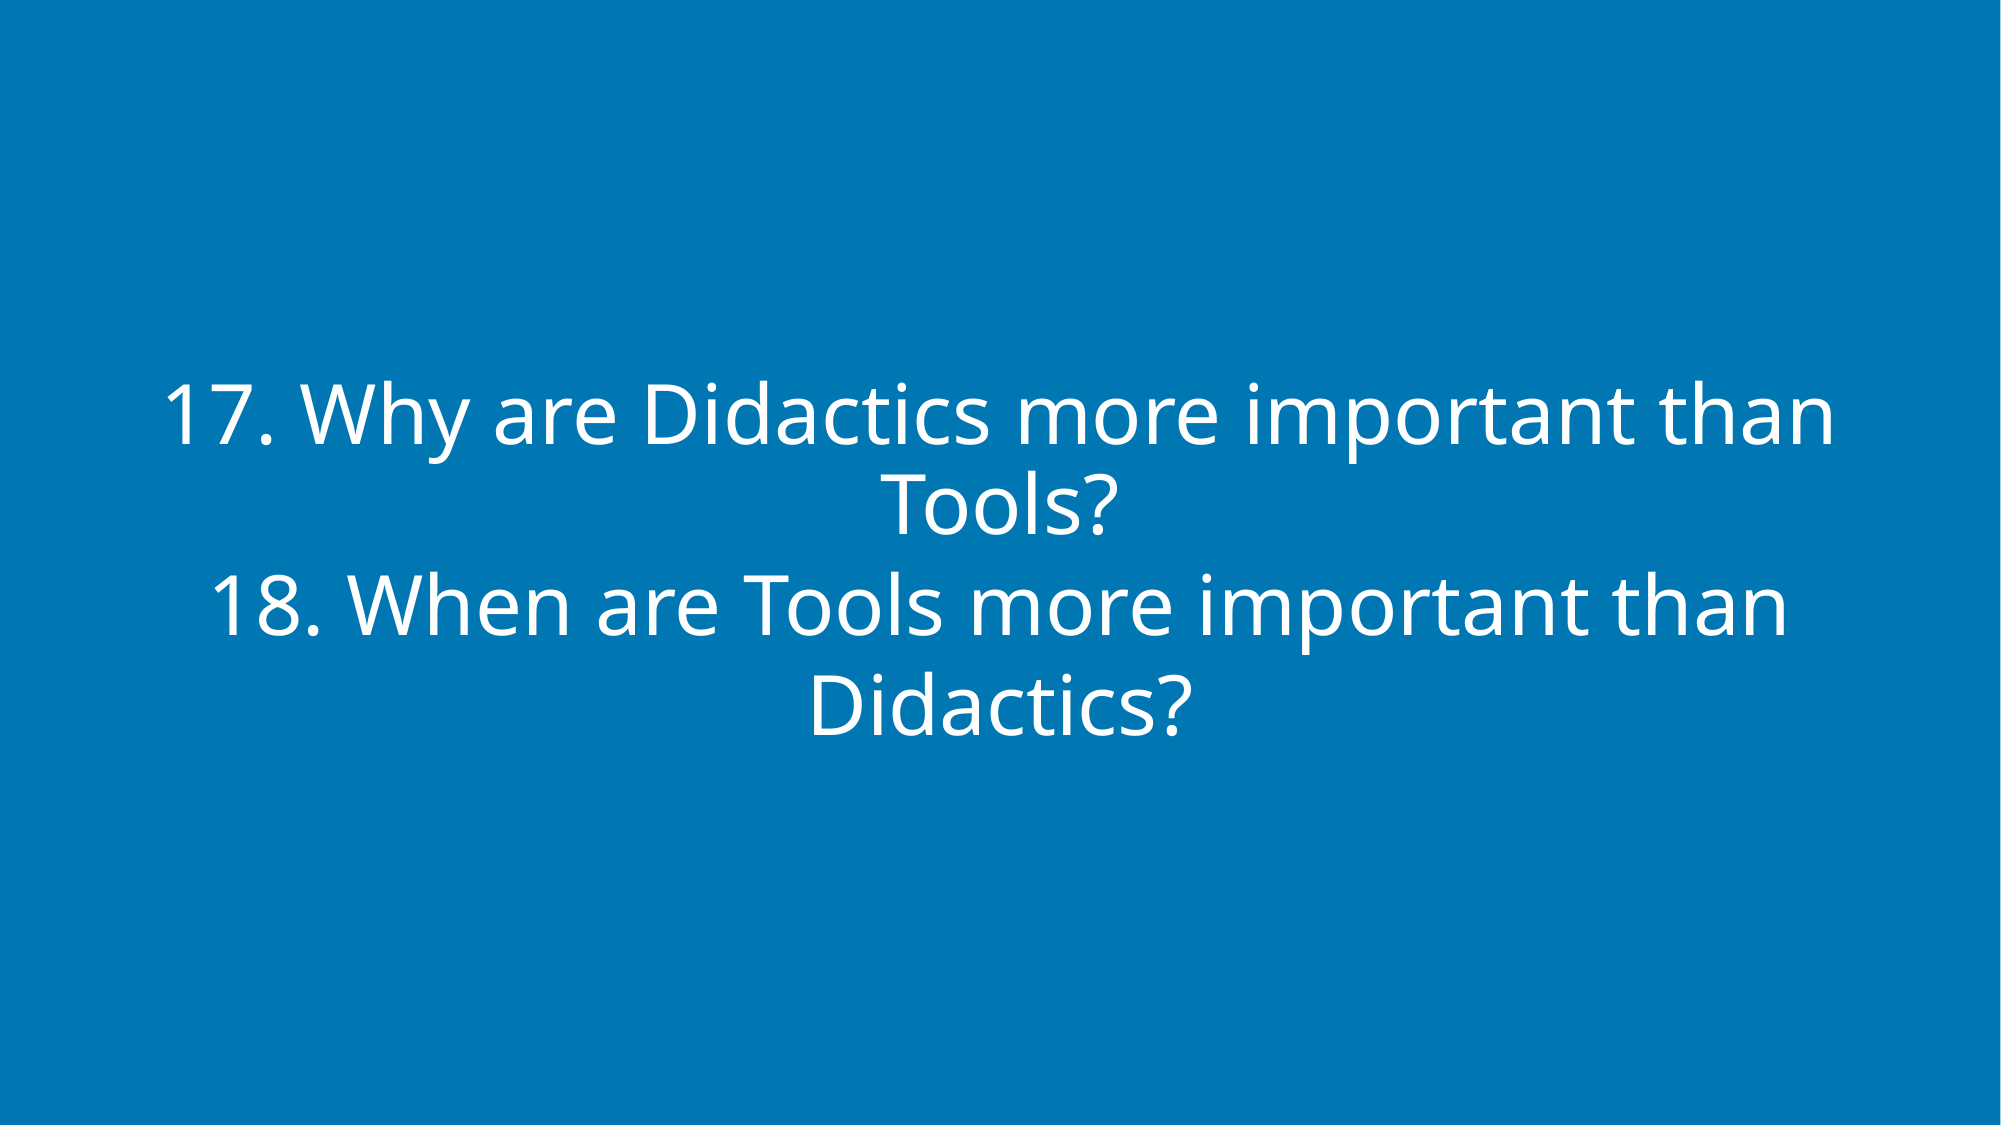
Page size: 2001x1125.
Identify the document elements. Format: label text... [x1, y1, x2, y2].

list 17. Why are Didactics more important than Tools? 18. When are Tools more important than Didactics? [72, 72, 1928, 1053]
